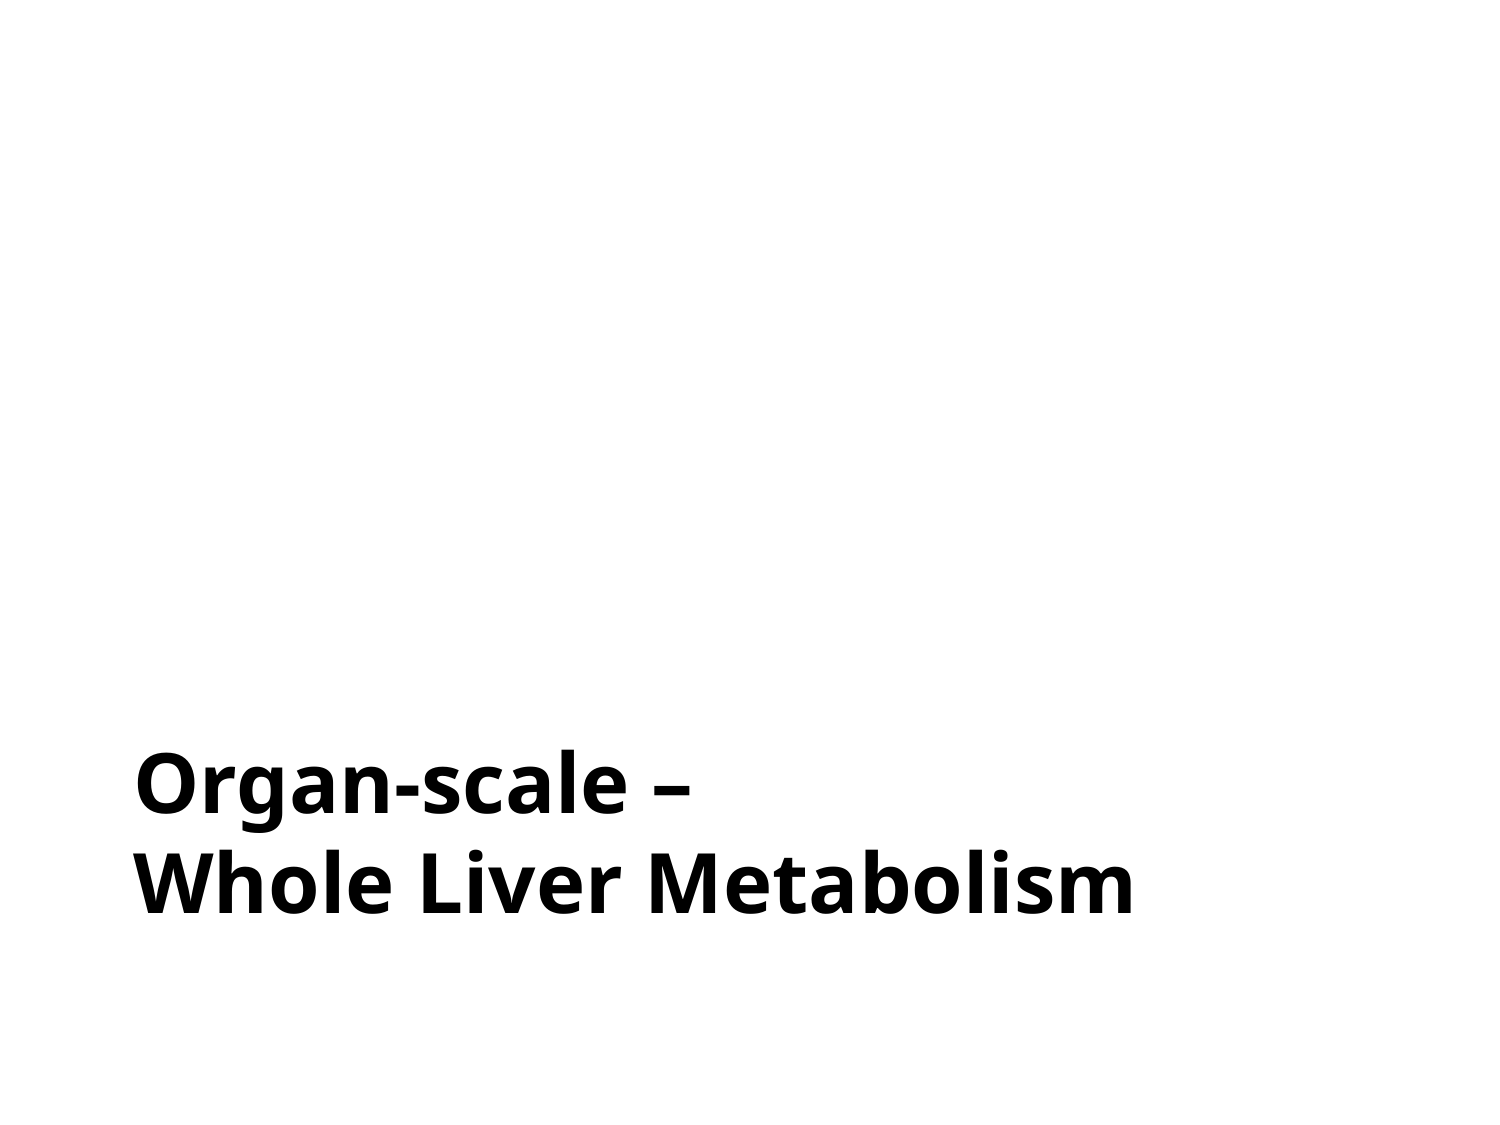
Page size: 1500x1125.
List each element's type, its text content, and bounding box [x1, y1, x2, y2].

title Organ-scale – Whole Liver Metabolism [118, 722, 1394, 947]
